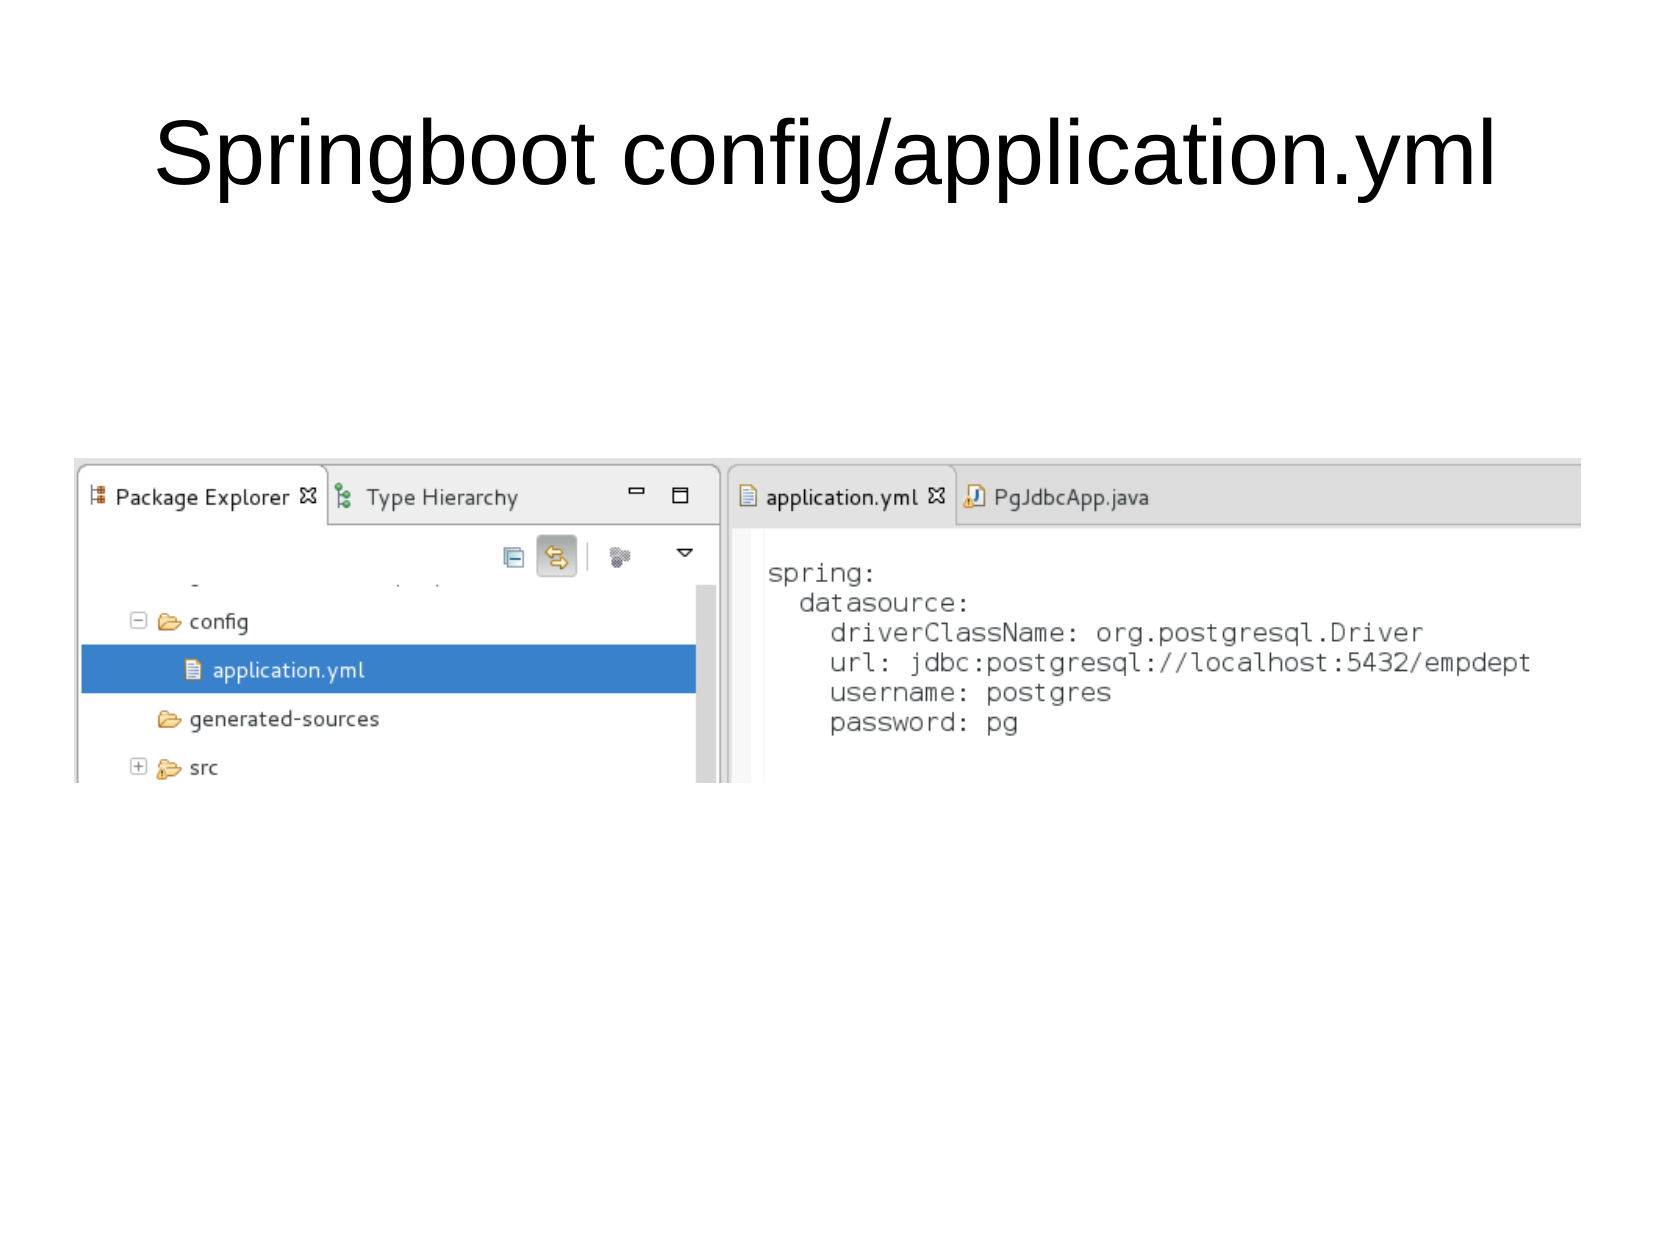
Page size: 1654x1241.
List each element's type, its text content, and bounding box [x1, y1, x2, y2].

title Springboot config/application.yml [82, 49, 1571, 257]
picture [74, 458, 1581, 783]
